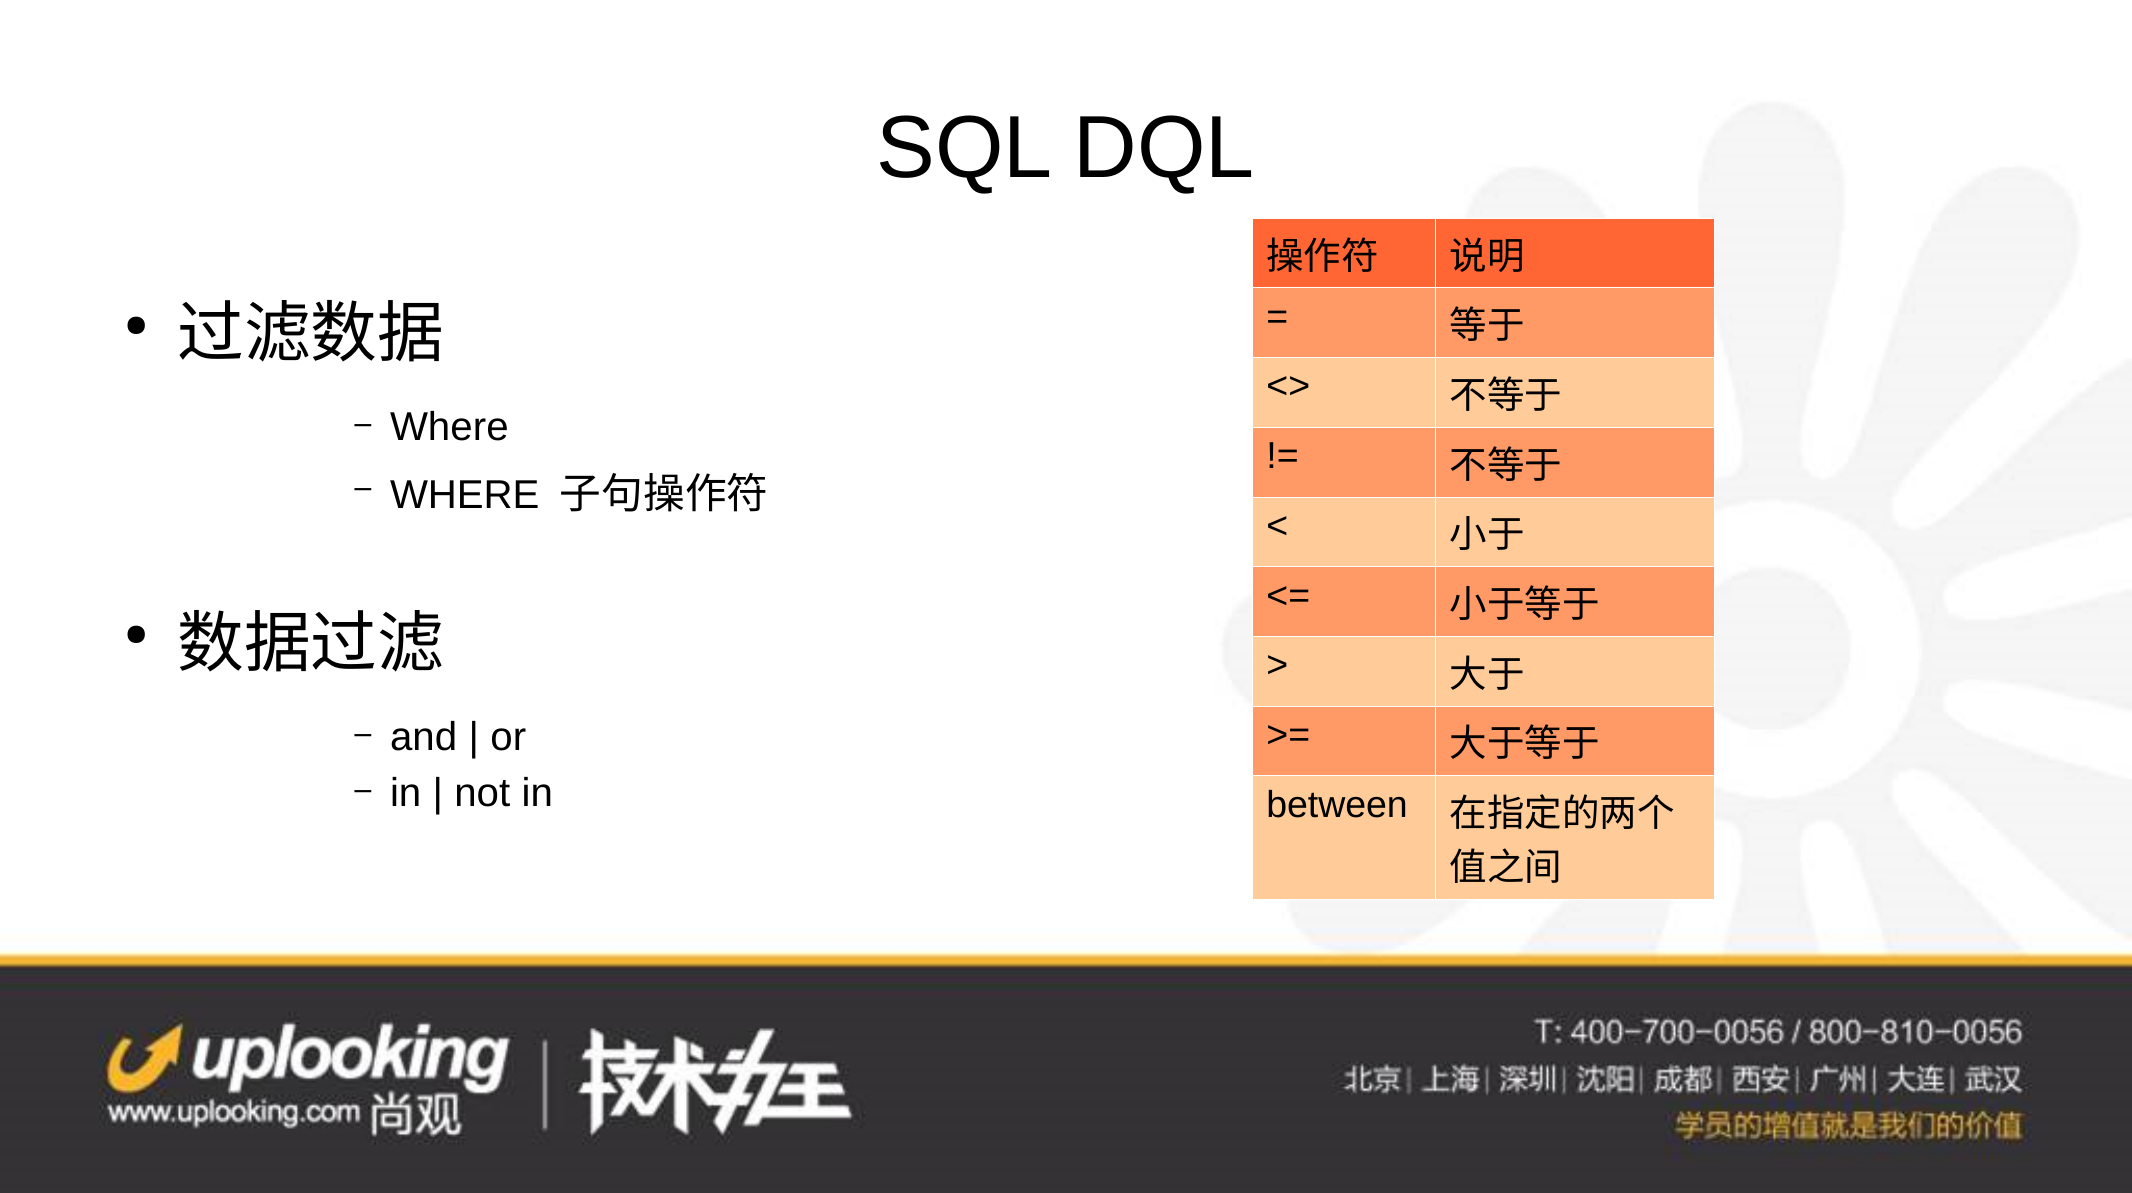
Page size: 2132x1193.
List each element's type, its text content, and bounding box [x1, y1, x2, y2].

table_cell <= [1253, 567, 1435, 636]
table_cell 在指定的两个值之间 [1436, 776, 1714, 899]
table_cell 大于 [1436, 637, 1714, 706]
table_cell 不等于 [1436, 428, 1714, 497]
table_cell 等于 [1436, 288, 1714, 357]
table_cell 小于等于 [1436, 567, 1714, 636]
table_cell = [1253, 288, 1435, 357]
table_header 说明 [1436, 219, 1714, 287]
table_cell >= [1253, 707, 1435, 775]
table_cell between [1253, 776, 1435, 899]
table_cell != [1253, 428, 1435, 497]
table_header 操作符 [1253, 219, 1435, 287]
picture [0, 0, 2132, 1193]
list 过滤数据 Where WHERE 子句操作符 数据过滤 and | or in | not in [106, 279, 2026, 1067]
table_cell 大于等于 [1436, 707, 1714, 775]
table_cell > [1253, 637, 1435, 706]
table_cell <> [1253, 358, 1435, 427]
title SQL DQL [106, 47, 2026, 247]
table_cell < [1253, 498, 1435, 566]
table_cell 小于 [1436, 498, 1714, 566]
table_cell 不等于 [1436, 358, 1714, 427]
